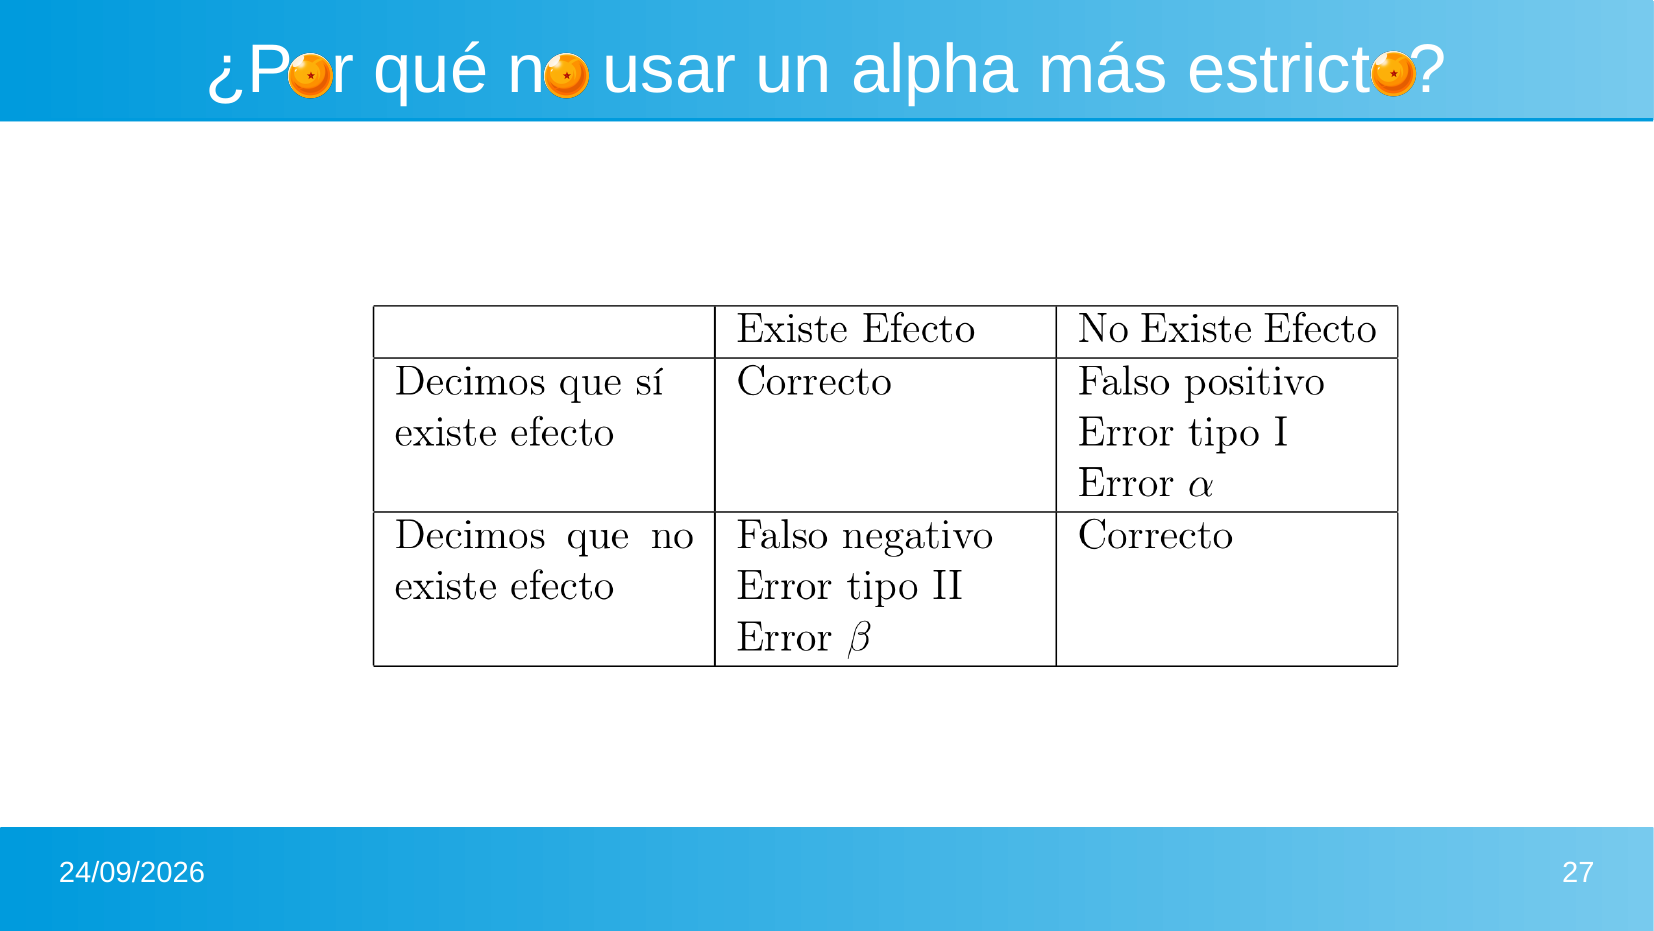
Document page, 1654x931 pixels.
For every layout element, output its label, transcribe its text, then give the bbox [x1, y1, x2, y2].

picture [539, 49, 596, 106]
picture [1366, 47, 1423, 104]
picture [370, 301, 1402, 670]
title ¿Por qué no usar un alpha más estricto? [59, 29, 1595, 108]
picture [283, 49, 340, 106]
